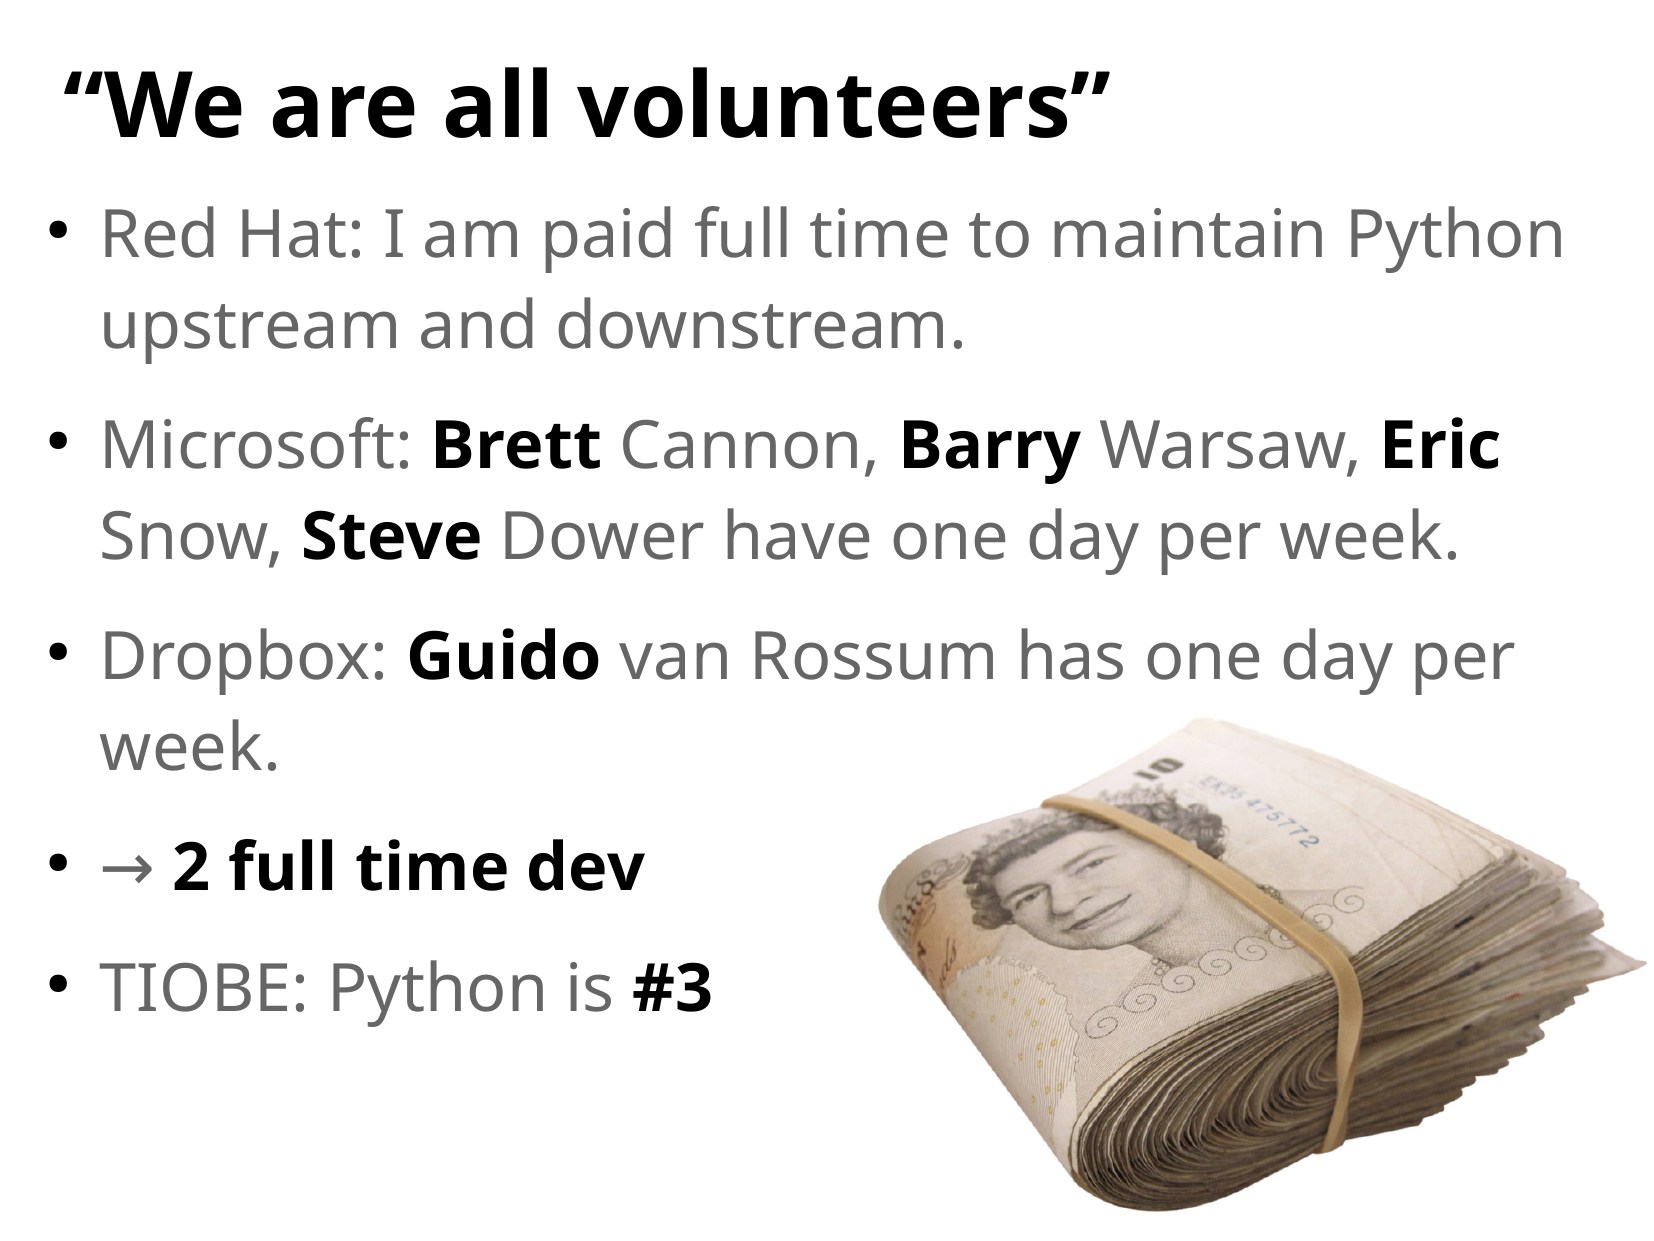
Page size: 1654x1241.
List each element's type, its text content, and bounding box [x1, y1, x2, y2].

list Red Hat: I am paid full time to maintain Python upstream and downstream. Microsoft: Brett Cannon, Barry Warsaw, Eric Snow, Steve Dower have one day per week. Dropbox: Guido van Rossum has one day per week. → 2 full time dev TIOBE: Python is #3 [28, 186, 1607, 1164]
text_box “We are all volunteers” [49, 31, 1600, 187]
picture [806, 617, 1654, 1241]
